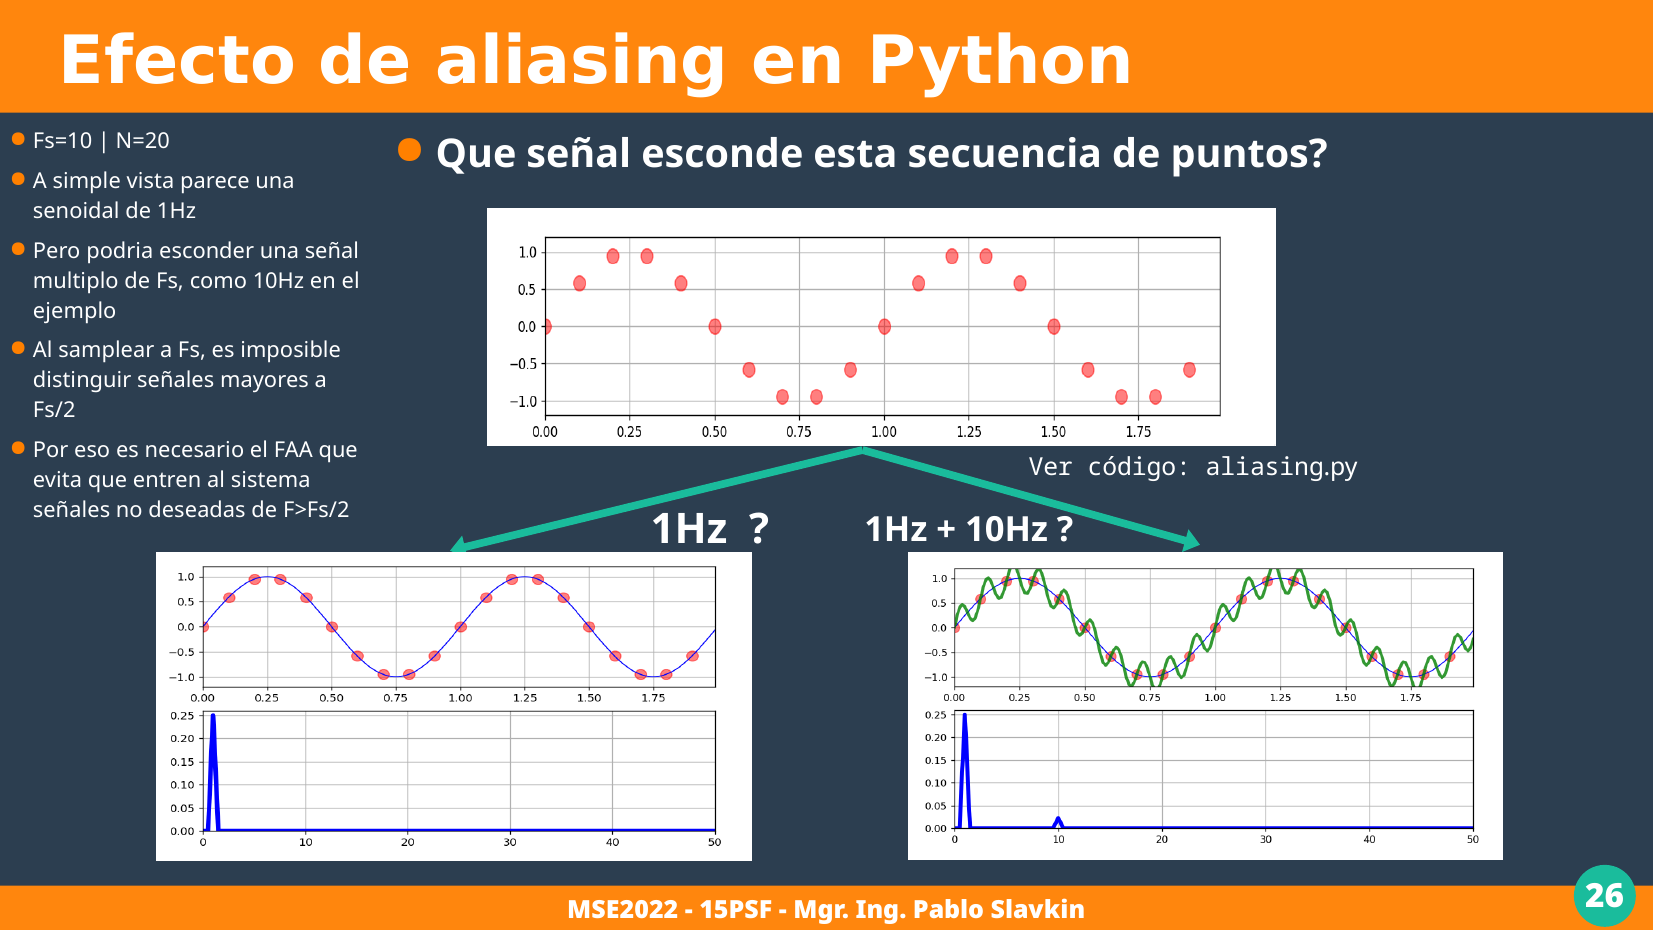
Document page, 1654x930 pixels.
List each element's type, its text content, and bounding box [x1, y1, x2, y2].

picture [908, 552, 1503, 860]
list Fs=10 | N=20 A simple vista parece una senoidal de 1Hz Pero podria esconder una señal multiplo de Fs, como 10Hz en el ejemplo Al samplear a Fs, es imposible distinguir señales mayores a Fs/2 Por eso es necesario el FAA que evita que entren al sistema señales no deseadas de F>Fs/2 [1, 125, 376, 526]
list 1Hz + 10Hz ? [815, 504, 1074, 581]
list Que señal esconde esta secuencia de puntos? [379, 125, 1355, 226]
picture [156, 552, 752, 861]
title Efecto de aliasing en Python [58, 1, 1594, 120]
picture [487, 208, 1276, 446]
list 1Hz ? [591, 498, 770, 561]
text_box Ver código: aliasing.py [1007, 441, 1379, 491]
